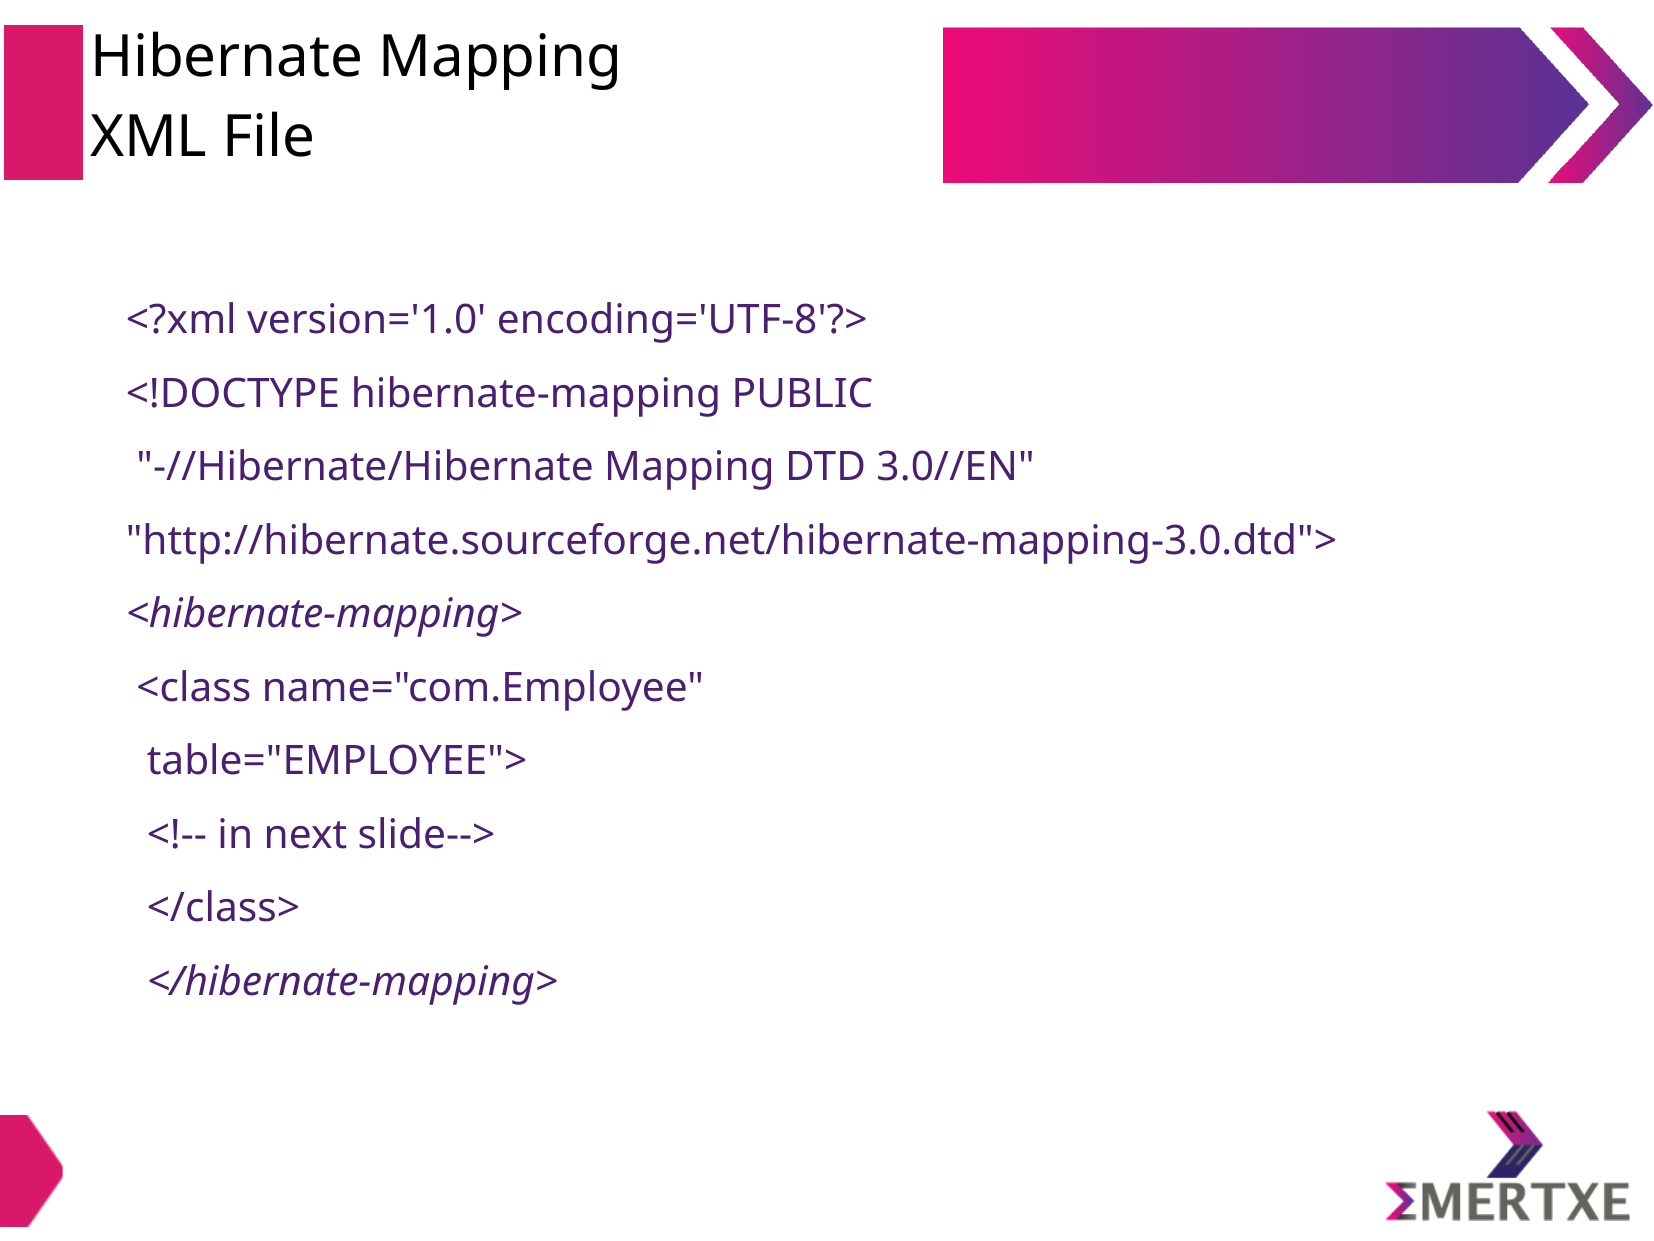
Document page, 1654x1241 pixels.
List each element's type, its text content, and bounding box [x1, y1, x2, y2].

picture [1385, 1107, 1631, 1221]
title Hibernate Mapping XML File [90, 30, 1579, 238]
list <?xml version='1.0' encoding='UTF-8'?> <!DOCTYPE hibernate-mapping PUBLIC "-//Hibernate/Hibernate Mapping DTD 3.0//EN" "http://hibernate.sourceforge.net/hibernate-mapping-3.0.dtd"> <hibernate-mapping> <class name="com.Employee" table="EMPLOYEE"> <!-- in next slide--> </class> </hibernate-mapping> [82, 290, 1571, 1010]
picture [943, 27, 1653, 183]
